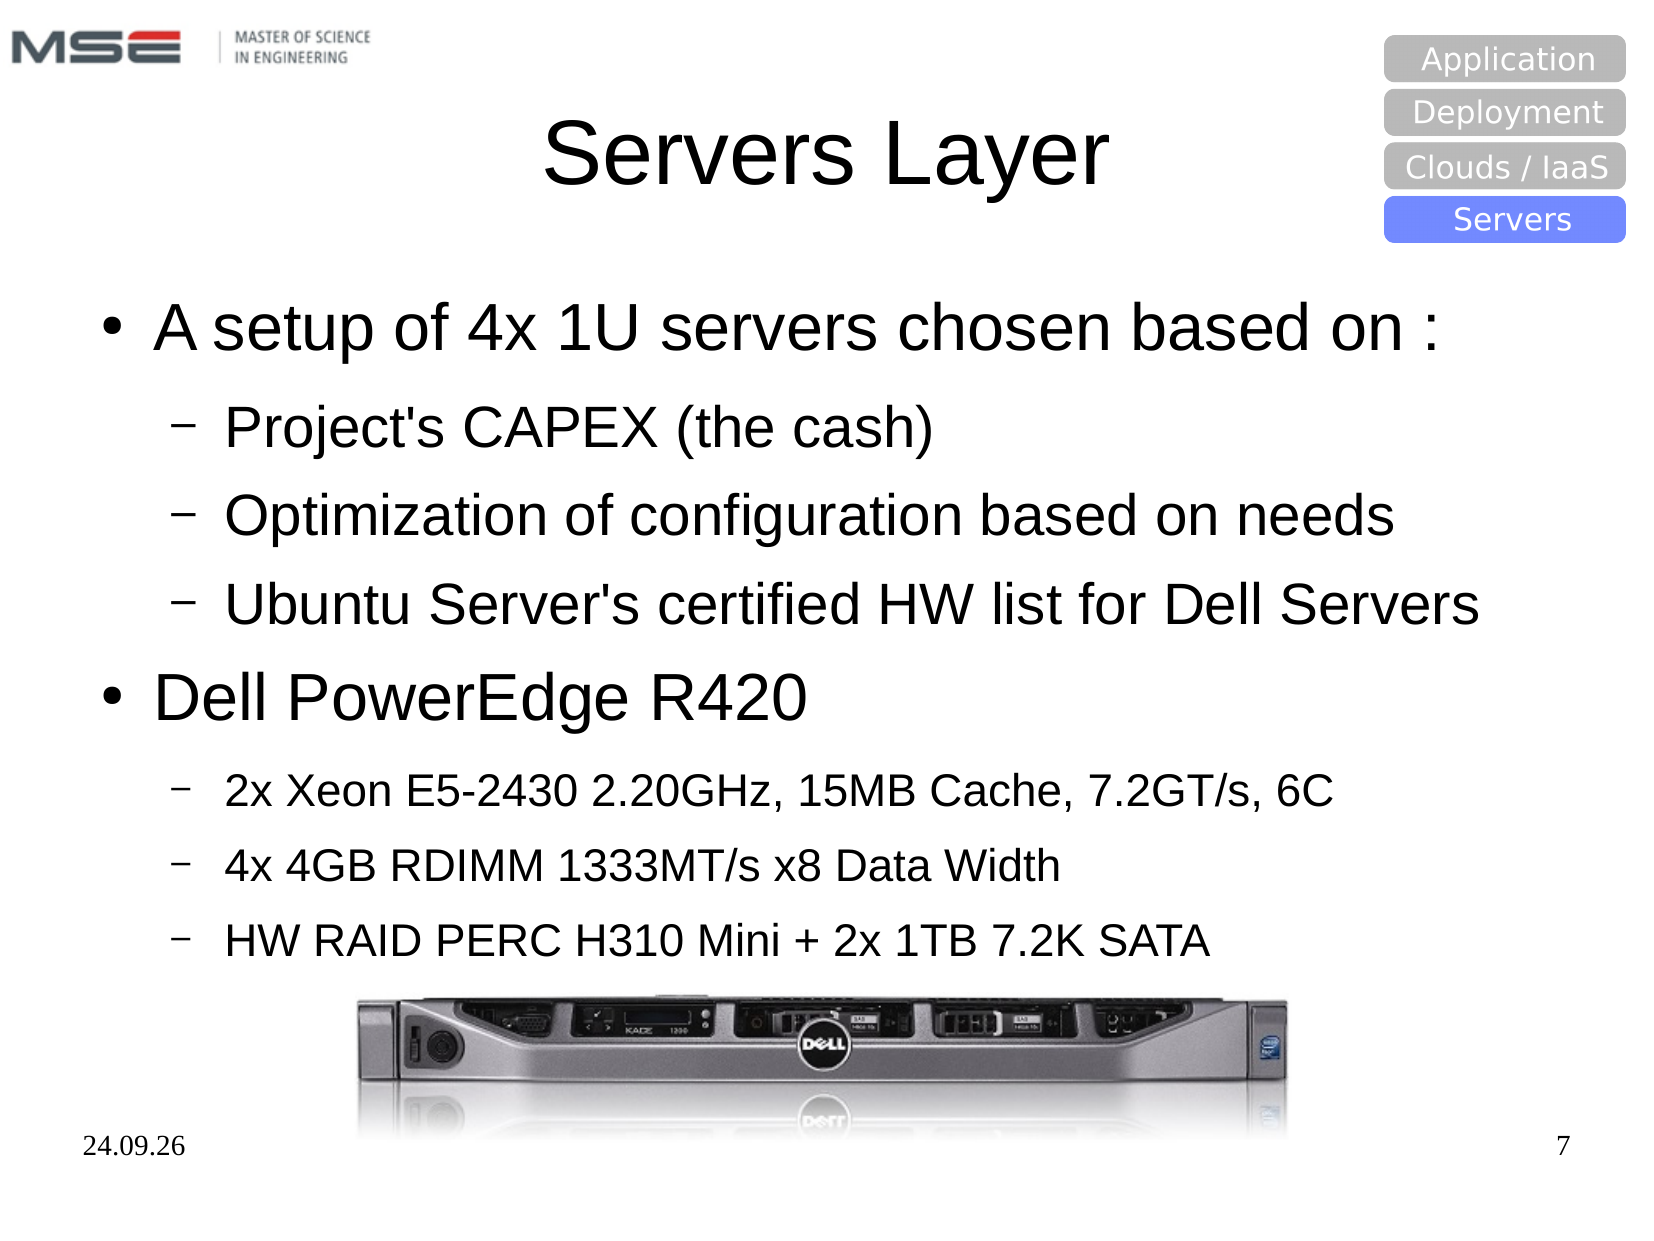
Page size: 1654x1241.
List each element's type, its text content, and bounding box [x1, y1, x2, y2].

title Servers Layer [82, 49, 1571, 257]
picture [3, 0, 402, 107]
list A setup of 4x 1U servers chosen based on : Project's CAPEX (the cash) Optimization of configuration based on needs Ubuntu Server's certified HW list for Dell Servers Dell PowerEdge R420 2x Xeon E5-2430 2.20GHz, 15MB Cache, 7.2GT/s, 6C 4x 4GB RDIMM 1333MT/s x8 Data Width HW RAID PERC H310 Mini + 2x 1TB 7.2K SATA [82, 290, 1538, 1010]
picture [354, 992, 1292, 1149]
picture [1384, 35, 1626, 243]
